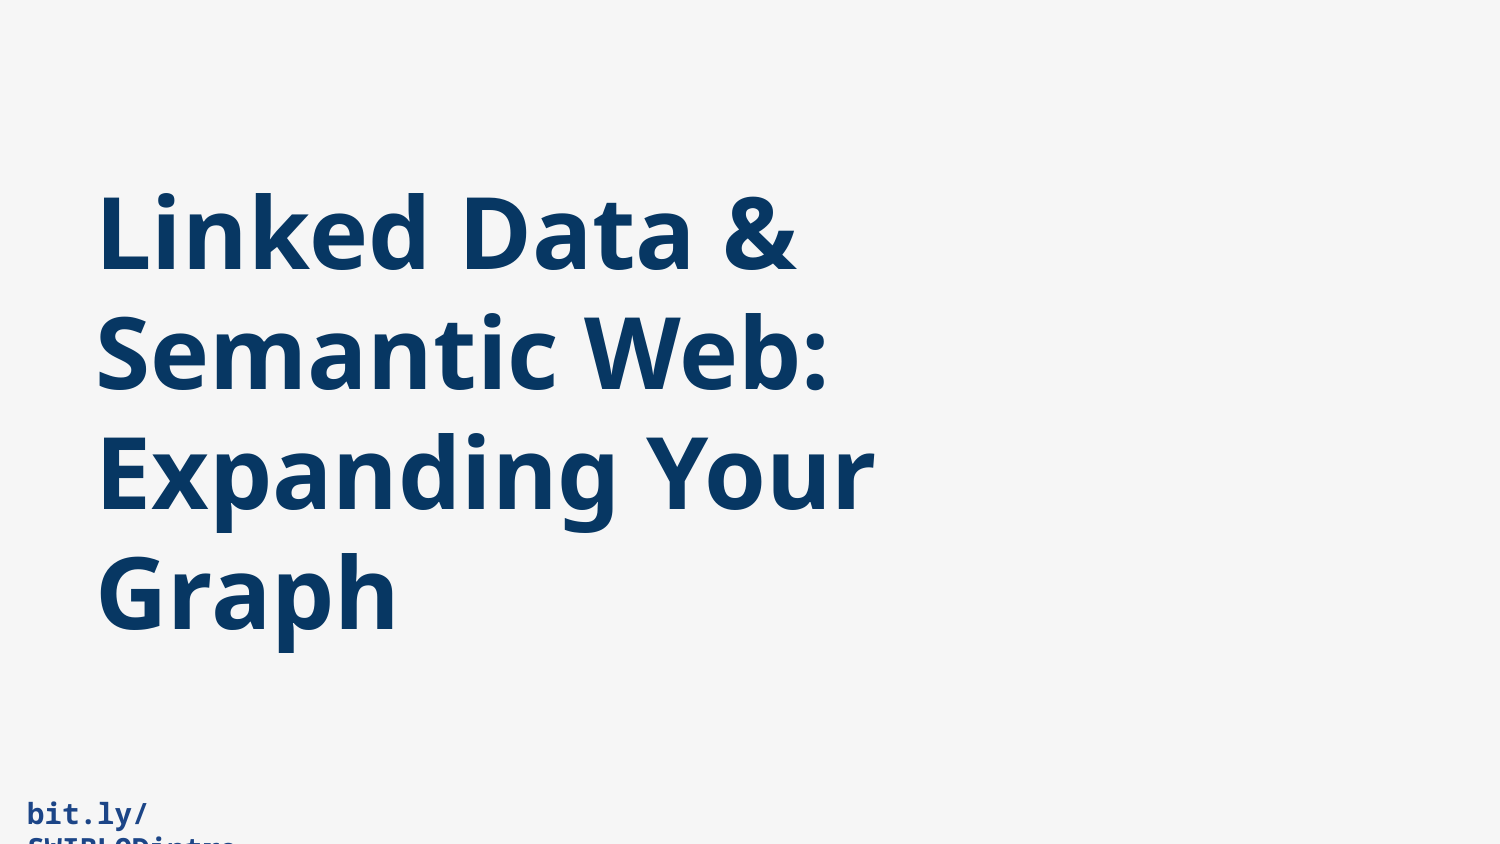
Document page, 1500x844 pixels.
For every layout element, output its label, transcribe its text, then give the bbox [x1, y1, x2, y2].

title Linked Data & Semantic Web: Expanding Your Graph [80, 73, 1125, 745]
